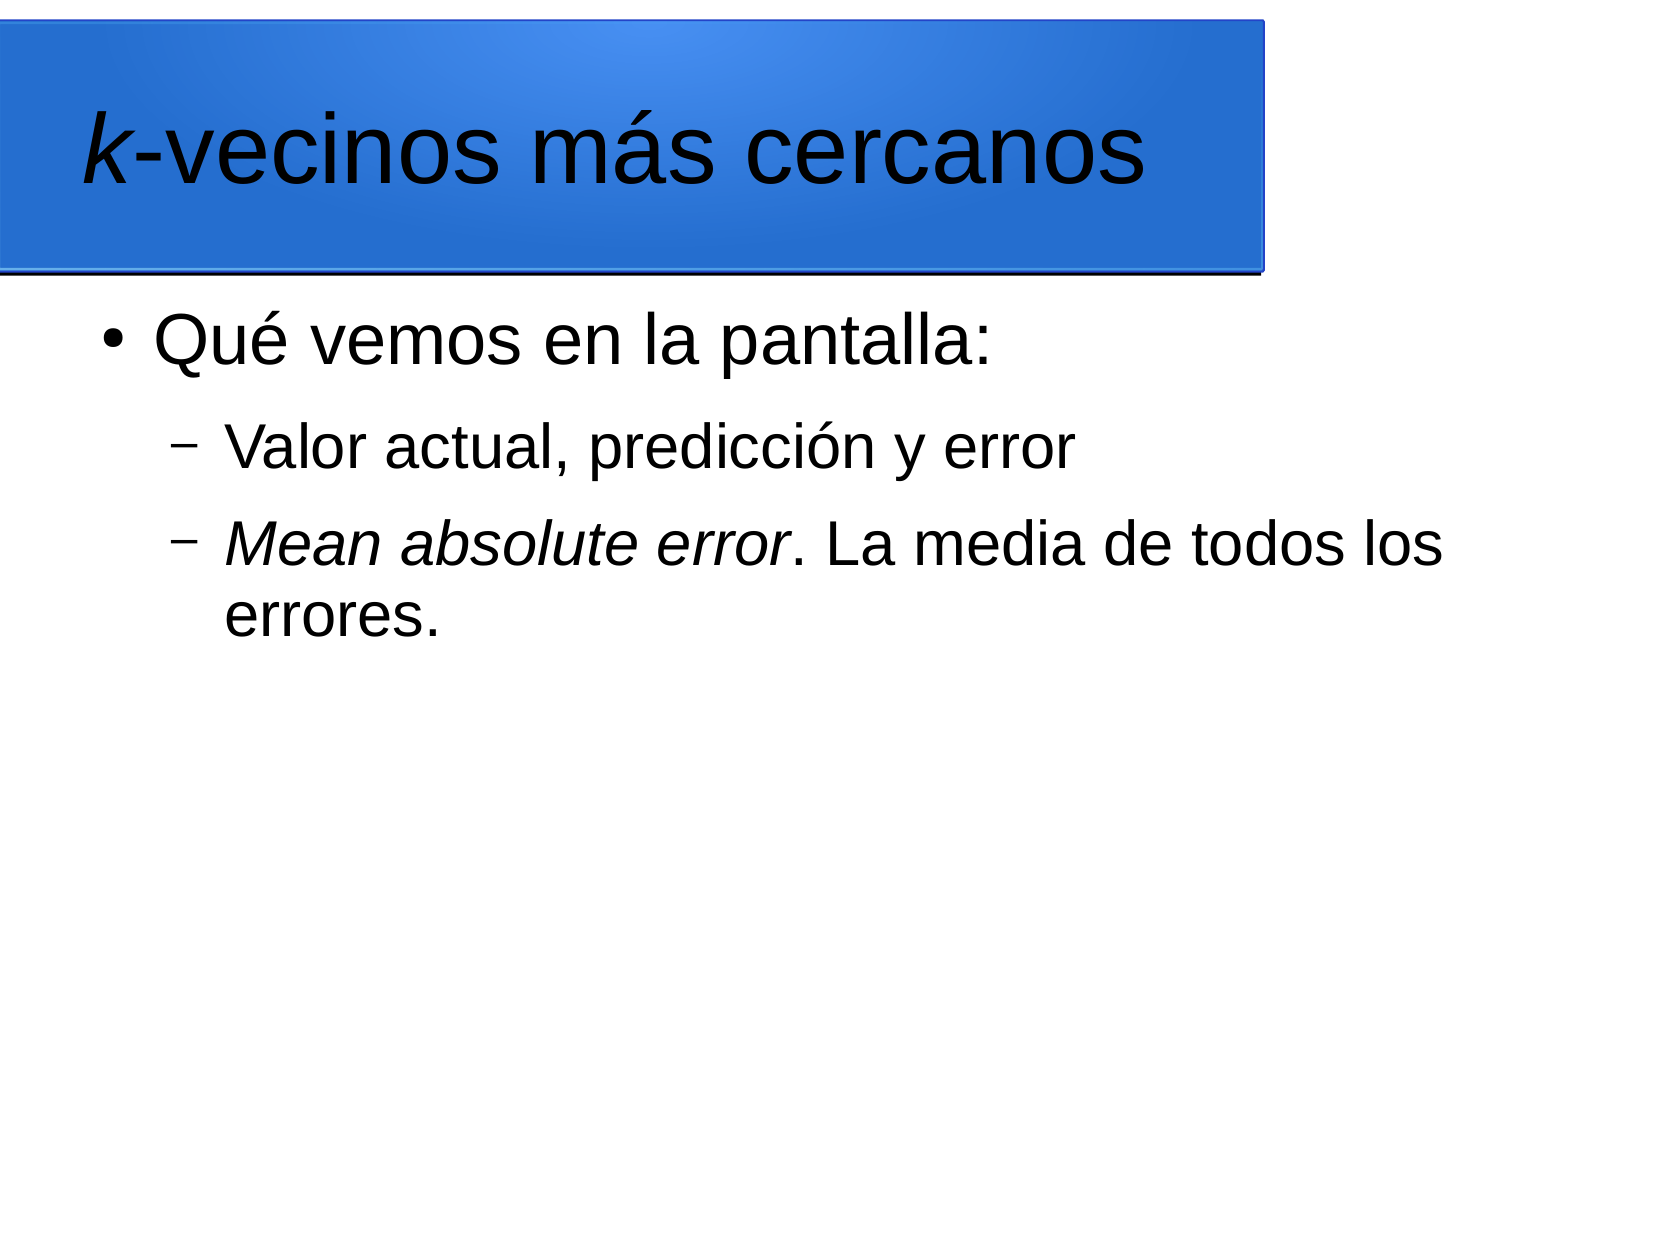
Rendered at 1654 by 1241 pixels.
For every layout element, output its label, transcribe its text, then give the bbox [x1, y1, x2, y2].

list Qué vemos en la pantalla: Valor actual, predicción y error Mean absolute error. La media de todos los errores. [82, 299, 1571, 1019]
title k-vecinos más cercanos [82, 47, 1235, 252]
